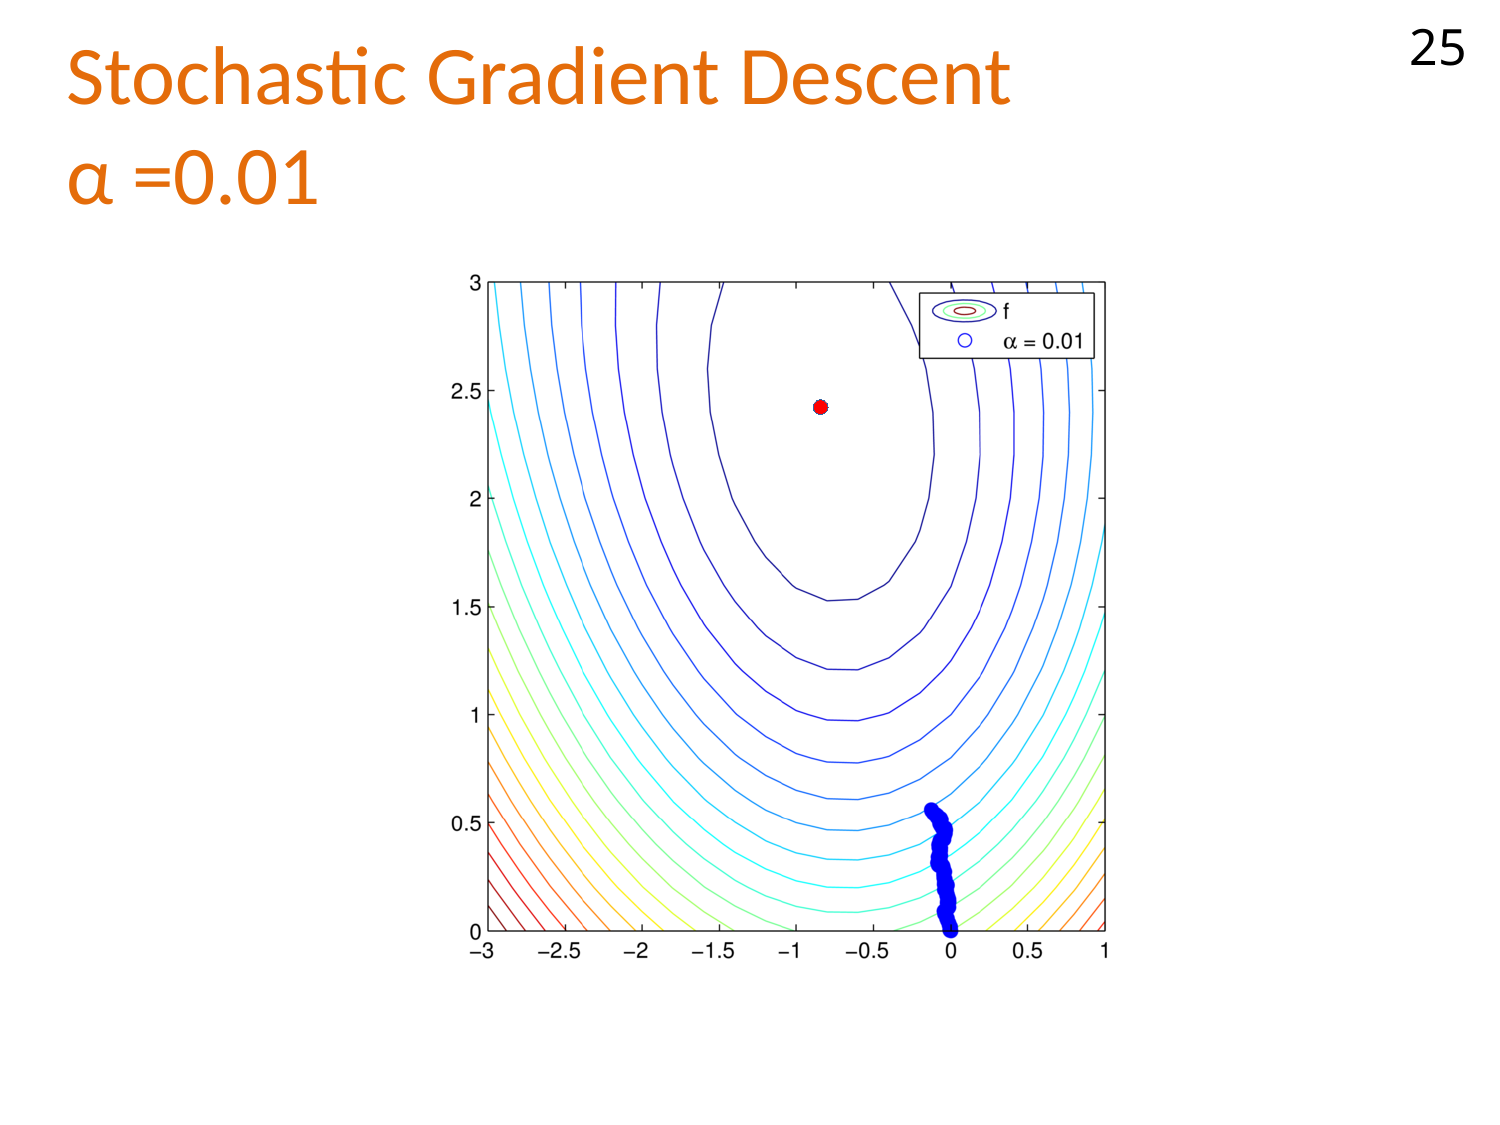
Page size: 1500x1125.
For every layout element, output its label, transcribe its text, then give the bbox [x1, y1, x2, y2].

text_box [813, 399, 829, 415]
text_box Stochastic Gradient Descent α =0.01 [51, 27, 1432, 215]
picture [384, 222, 1180, 1018]
